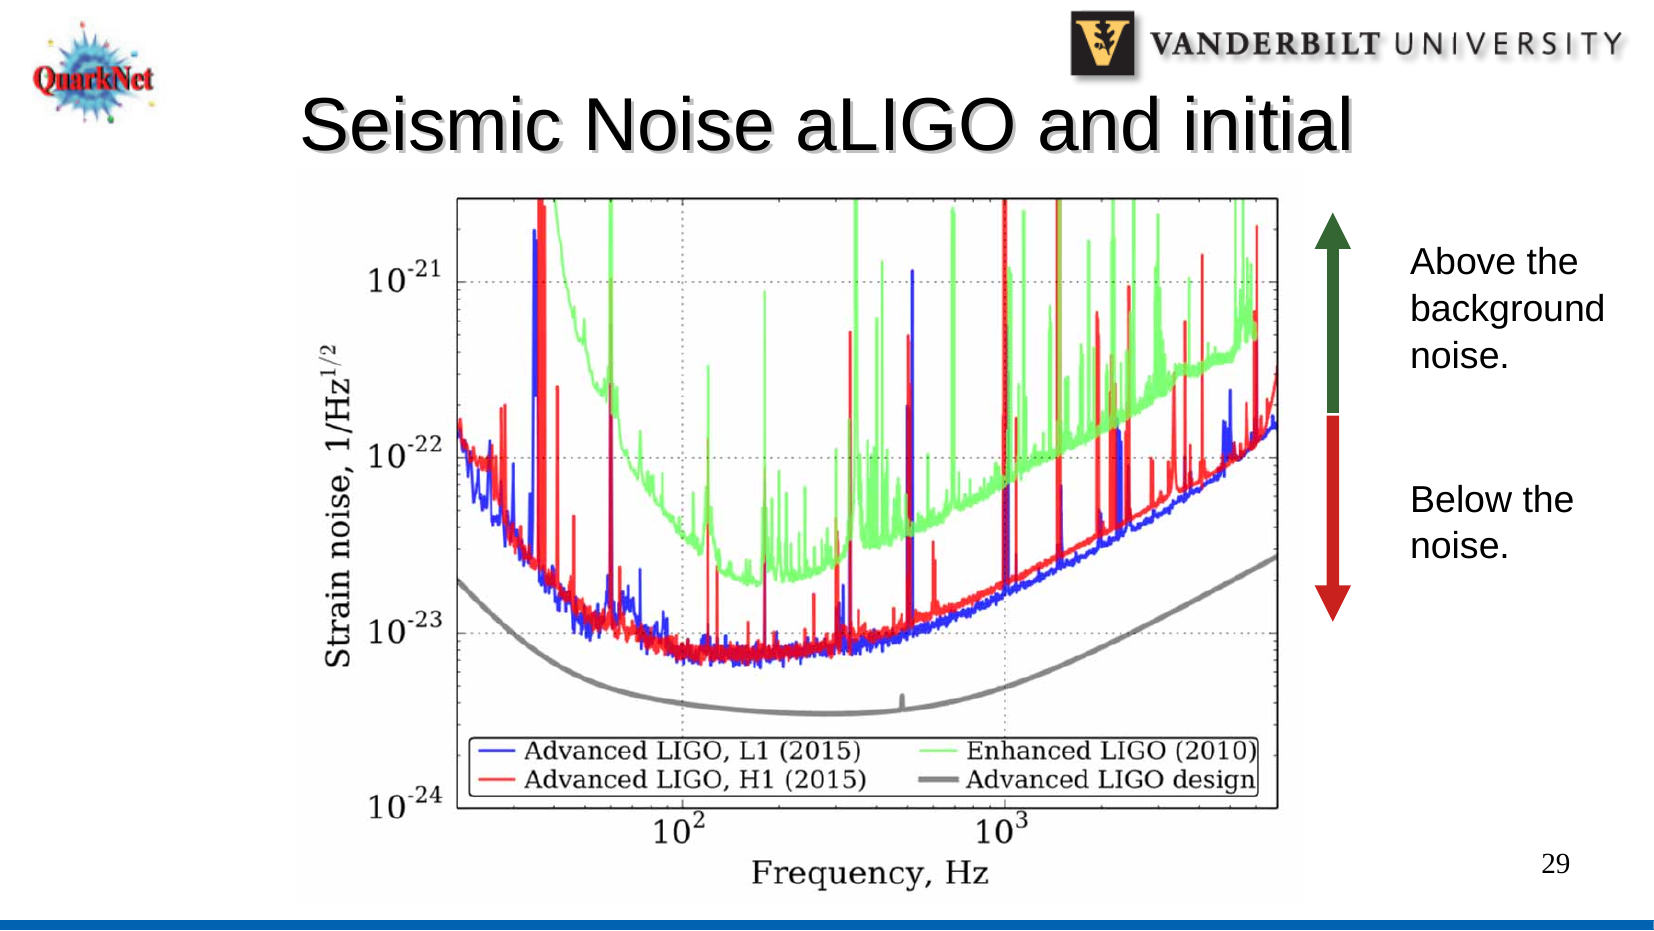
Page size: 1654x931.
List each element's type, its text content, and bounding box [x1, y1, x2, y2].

picture [19, 16, 166, 135]
text_box Above the background noise. [1395, 228, 1621, 384]
picture [297, 170, 1303, 904]
text_box Below the noise. [1395, 465, 1594, 588]
title Seismic Noise aLIGO and initial [121, 77, 1534, 172]
picture [1067, 8, 1637, 91]
